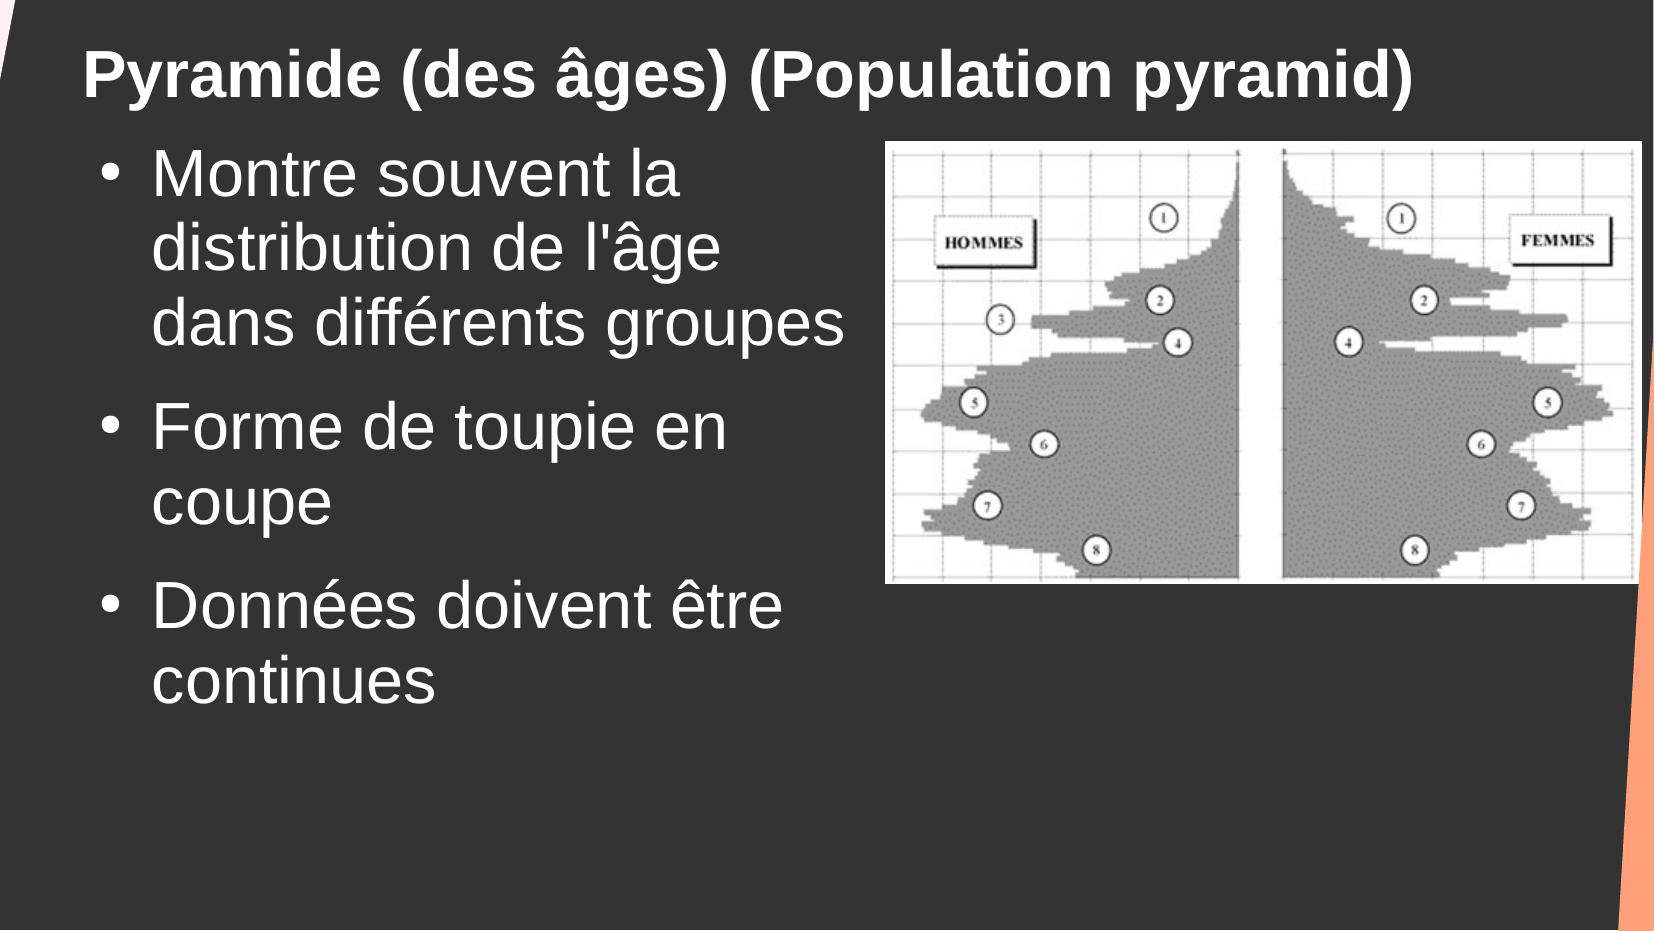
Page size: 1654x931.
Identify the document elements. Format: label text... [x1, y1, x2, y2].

title Pyramide (des âges) (Population pyramid) [82, 37, 1571, 115]
text_box [1618, 321, 1654, 931]
list Montre souvent la distribution de l'âge dans différents groupes Forme de toupie en coupe Données doivent être continues [80, 135, 863, 815]
picture [885, 141, 1642, 584]
text_box [0, 0, 16, 80]
